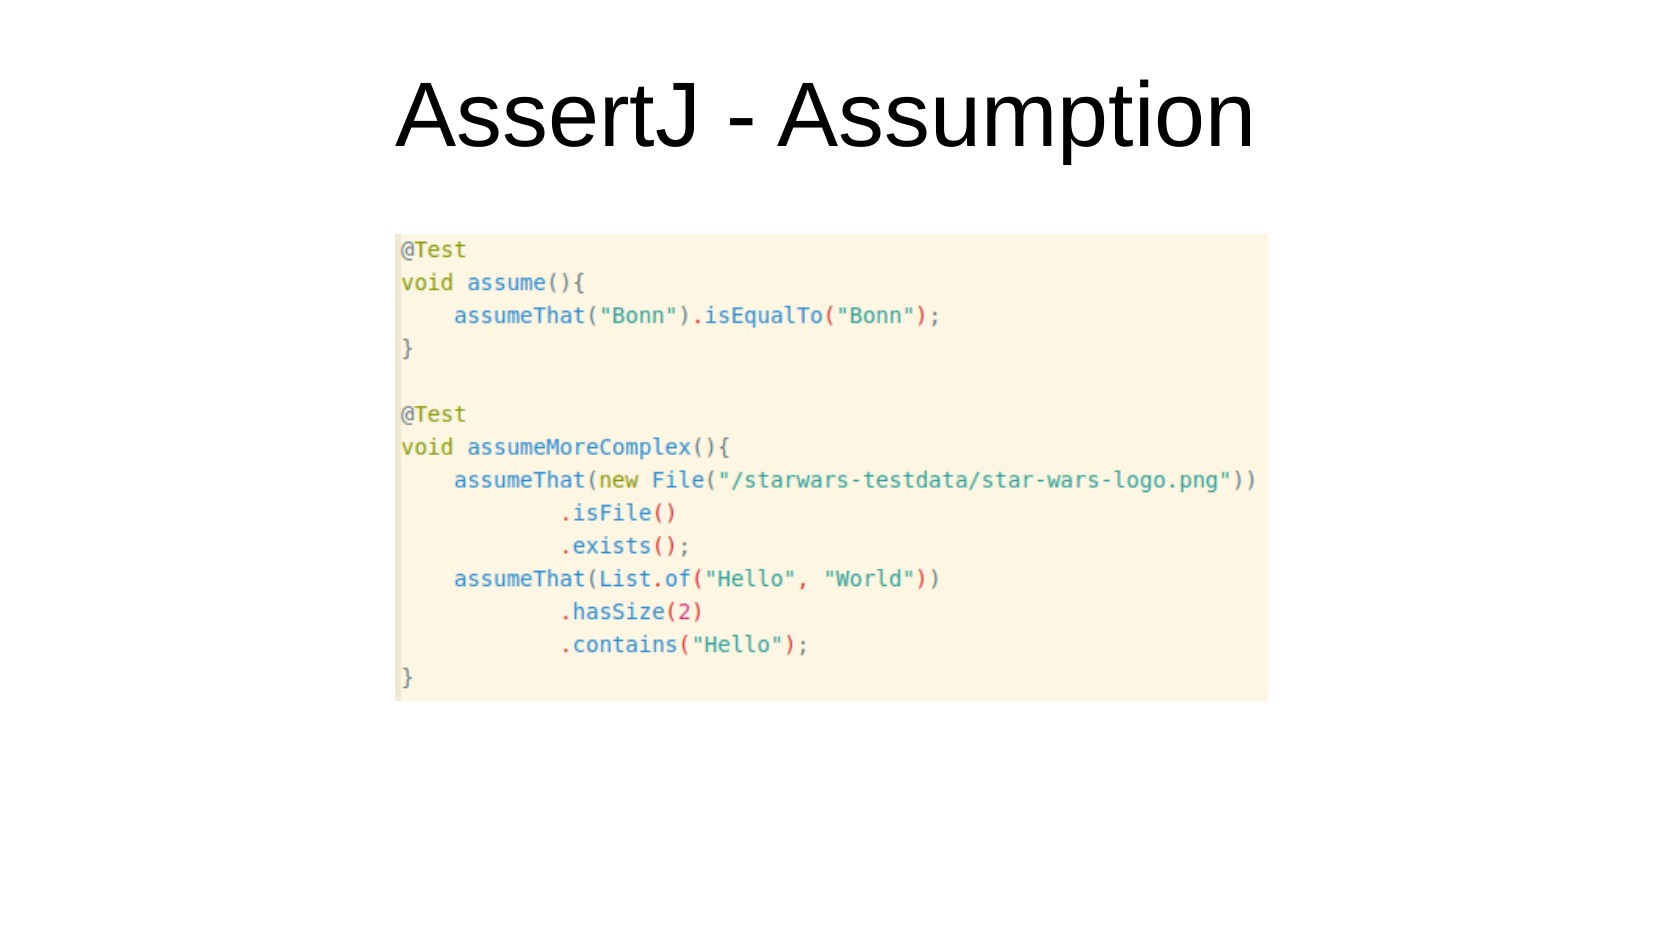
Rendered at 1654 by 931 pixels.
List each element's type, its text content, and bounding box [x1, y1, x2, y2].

title AssertJ - Assumption [82, 37, 1571, 193]
picture [395, 234, 1268, 701]
